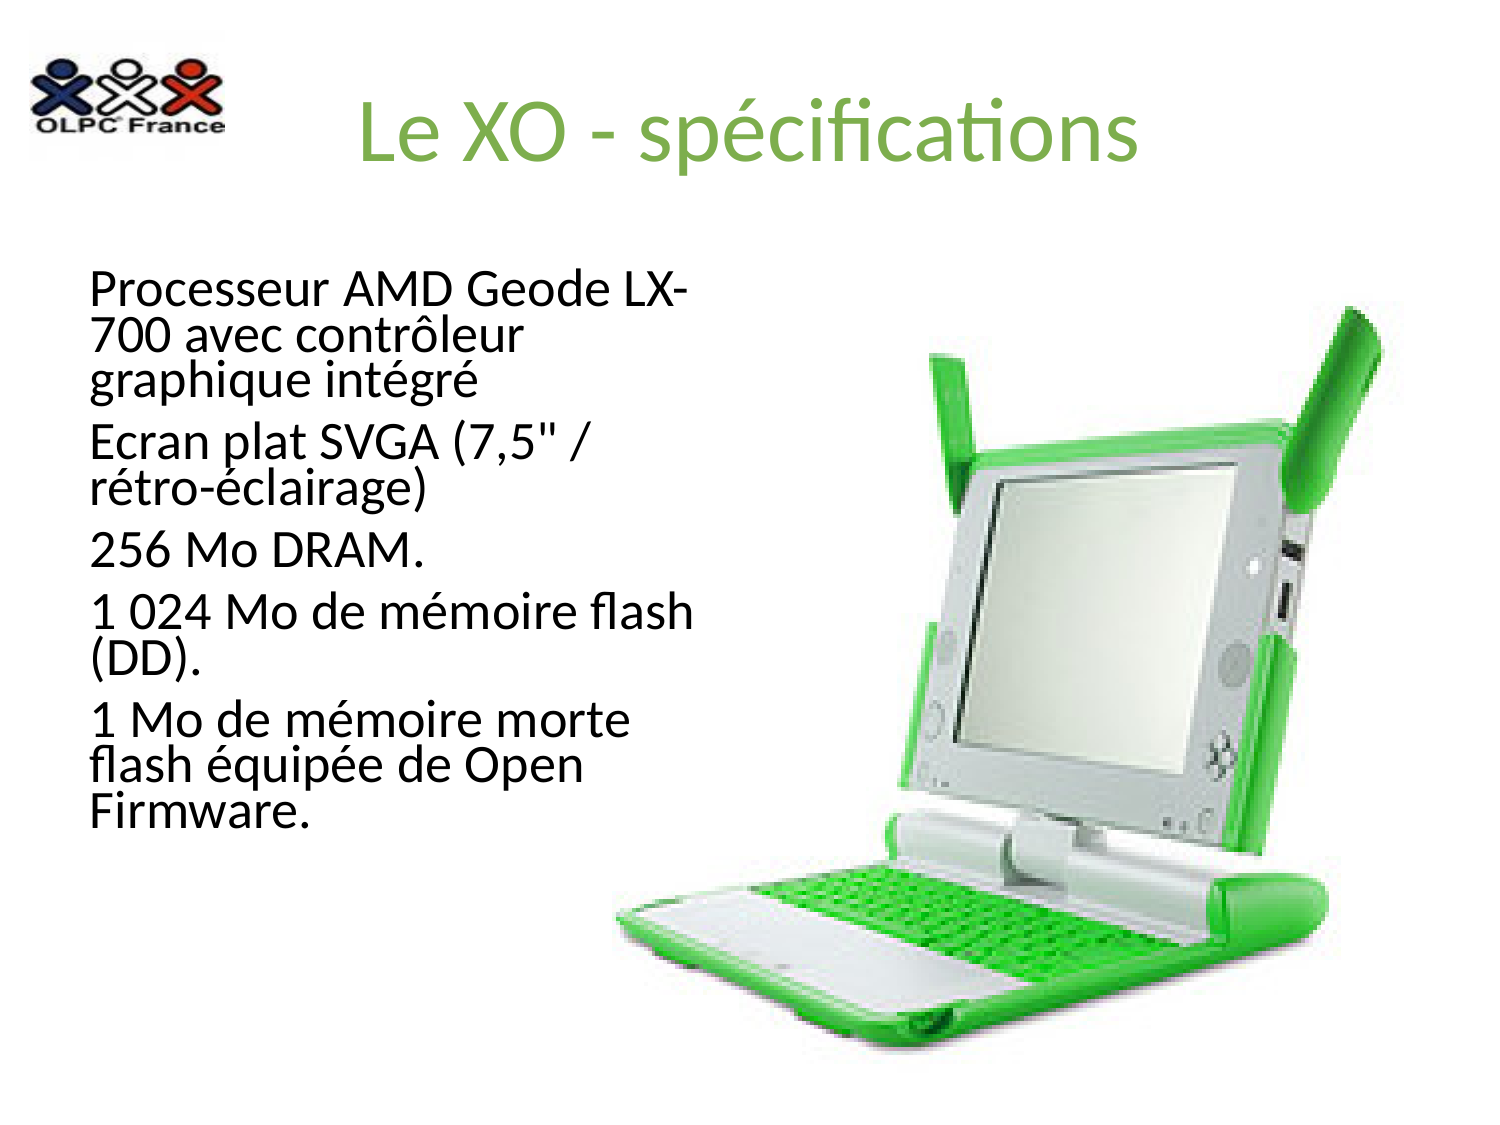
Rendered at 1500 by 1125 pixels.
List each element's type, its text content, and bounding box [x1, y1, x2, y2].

title Le XO - spécifications [74, 30, 1425, 247]
picture [549, 163, 1500, 1125]
list Processeur AMD Geode LX-700 avec contrôleur graphique intégré Ecran plat SVGA (7,5" / rétro-éclairage) 256 Mo DRAM. 1 024 Mo de mémoire flash (DD). 1 Mo de mémoire morte flash équipée de Open Firmware. [74, 262, 734, 1006]
picture [29, 30, 74, 161]
